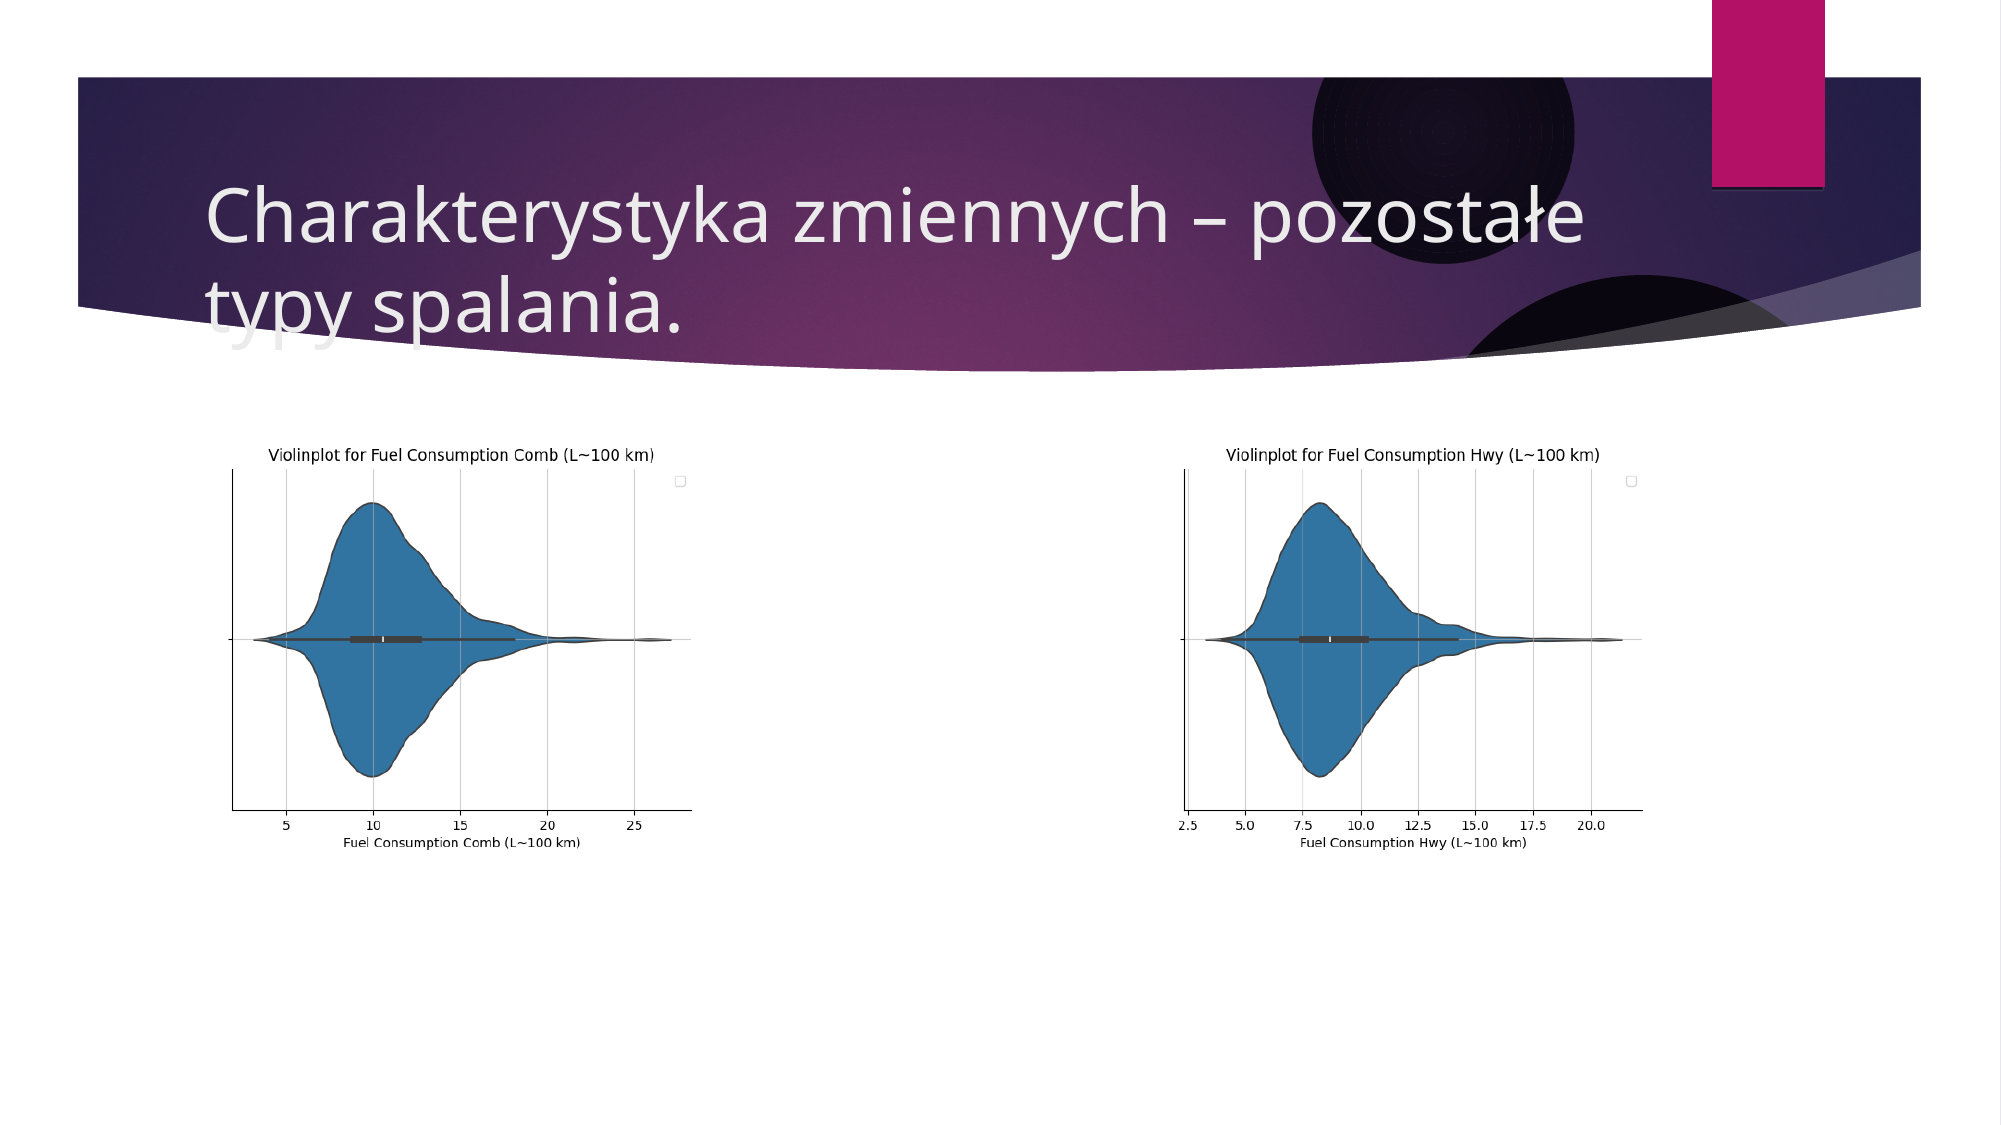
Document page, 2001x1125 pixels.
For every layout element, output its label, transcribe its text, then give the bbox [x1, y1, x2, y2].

title Charakterystyka zmiennych – pozostałe typy spalania. [189, 159, 1627, 276]
picture [1110, 415, 1701, 859]
picture [158, 415, 750, 859]
